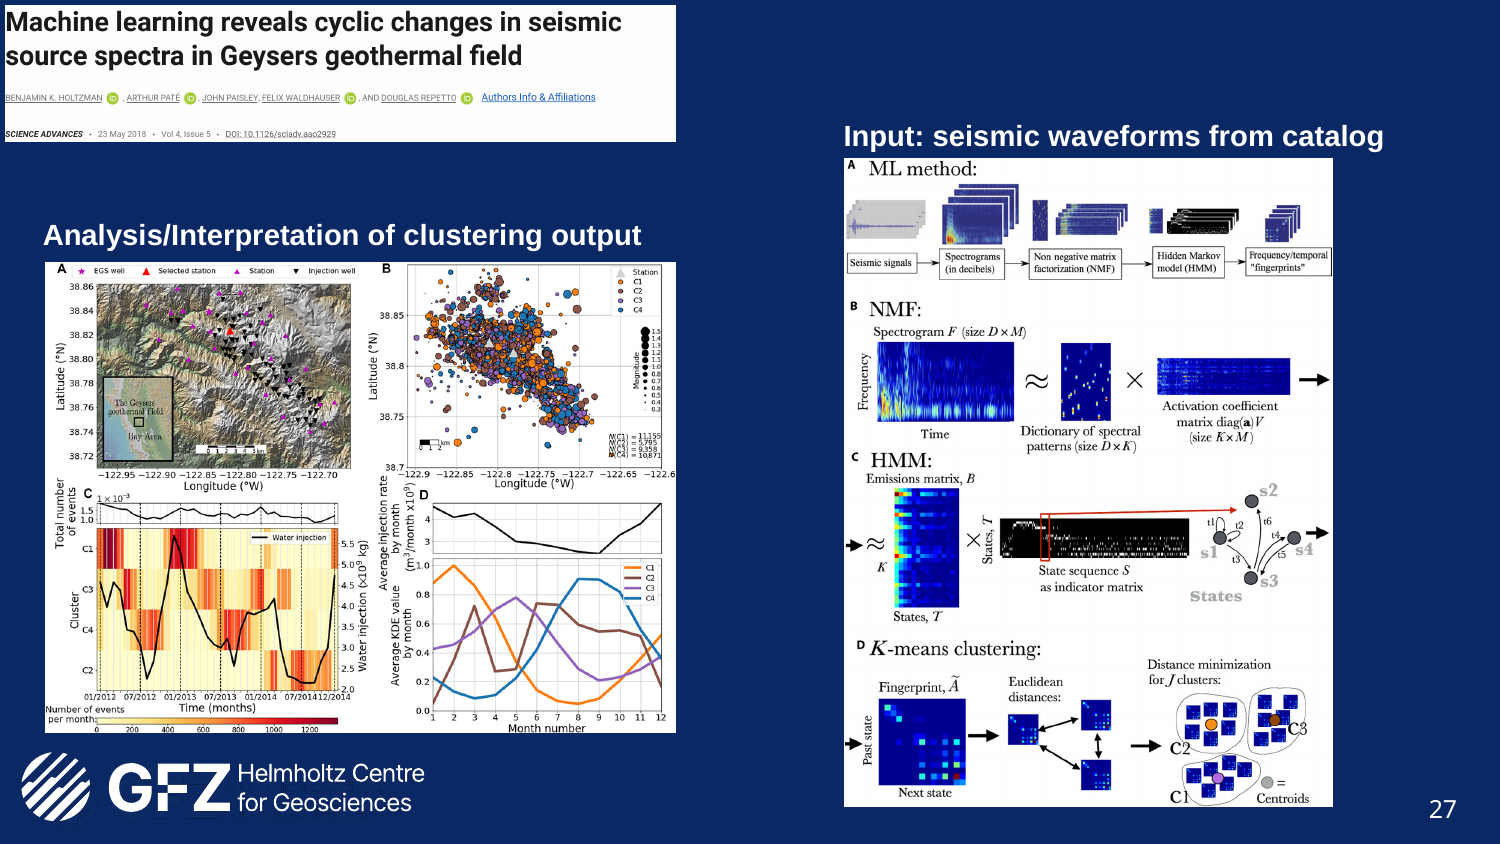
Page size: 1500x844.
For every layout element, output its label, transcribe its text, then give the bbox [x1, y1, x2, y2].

picture [39, 767, 83, 805]
text_box Input: seismic waveforms from catalog [828, 112, 1400, 161]
picture [5, 5, 676, 142]
picture [844, 161, 1333, 807]
picture [39, 767, 48, 776]
text_box Analysis/Interpretation of clustering output [28, 211, 658, 259]
picture [37, 262, 676, 750]
picture [39, 767, 65, 788]
picture [377, 800, 385, 809]
picture [39, 767, 385, 827]
